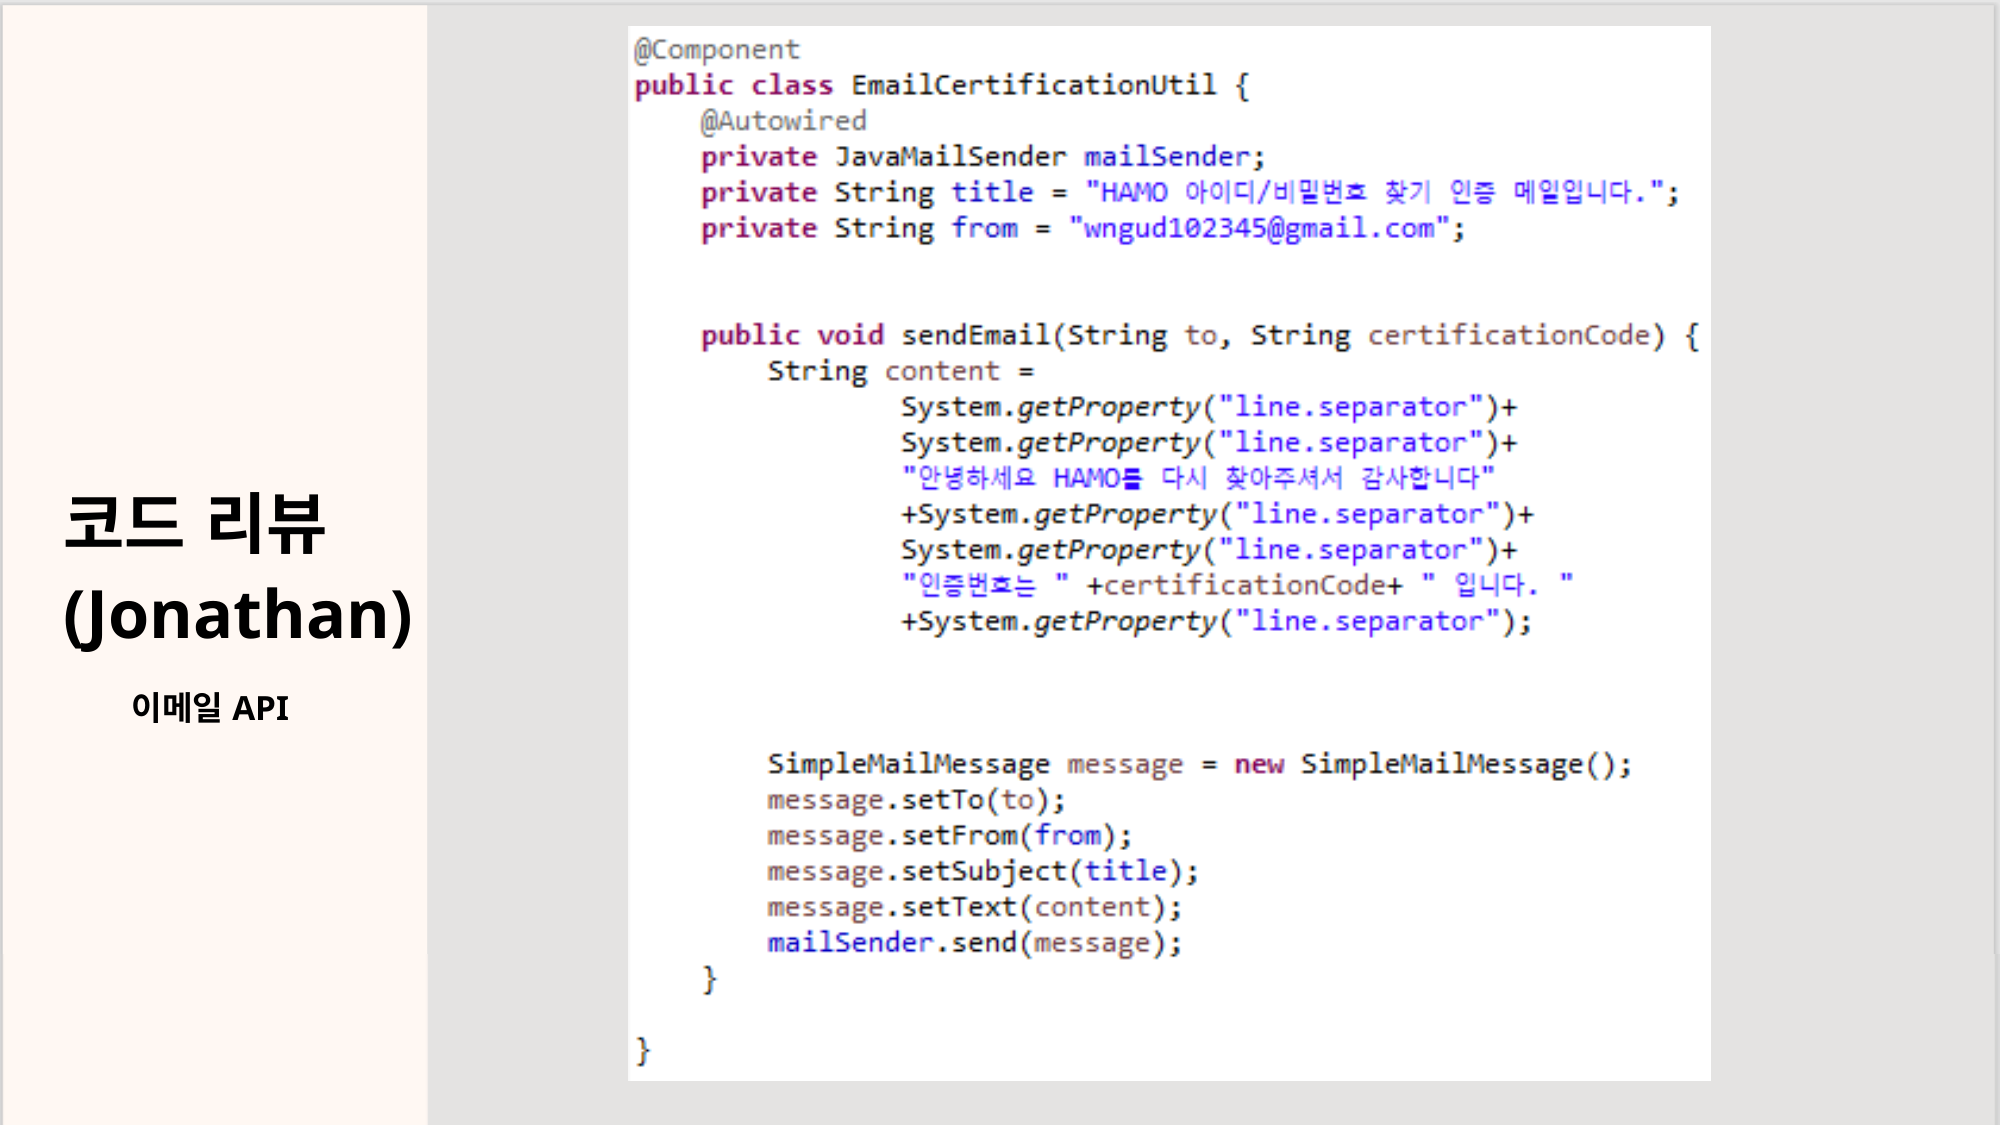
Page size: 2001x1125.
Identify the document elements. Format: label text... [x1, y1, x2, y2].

text_box 코드 리뷰 (Jonathan) [48, 463, 428, 666]
picture [0, 0, 2000, 1125]
text_box 이메일 API [116, 674, 305, 738]
text_box S3 Bucket [1613, 1112, 1826, 1117]
